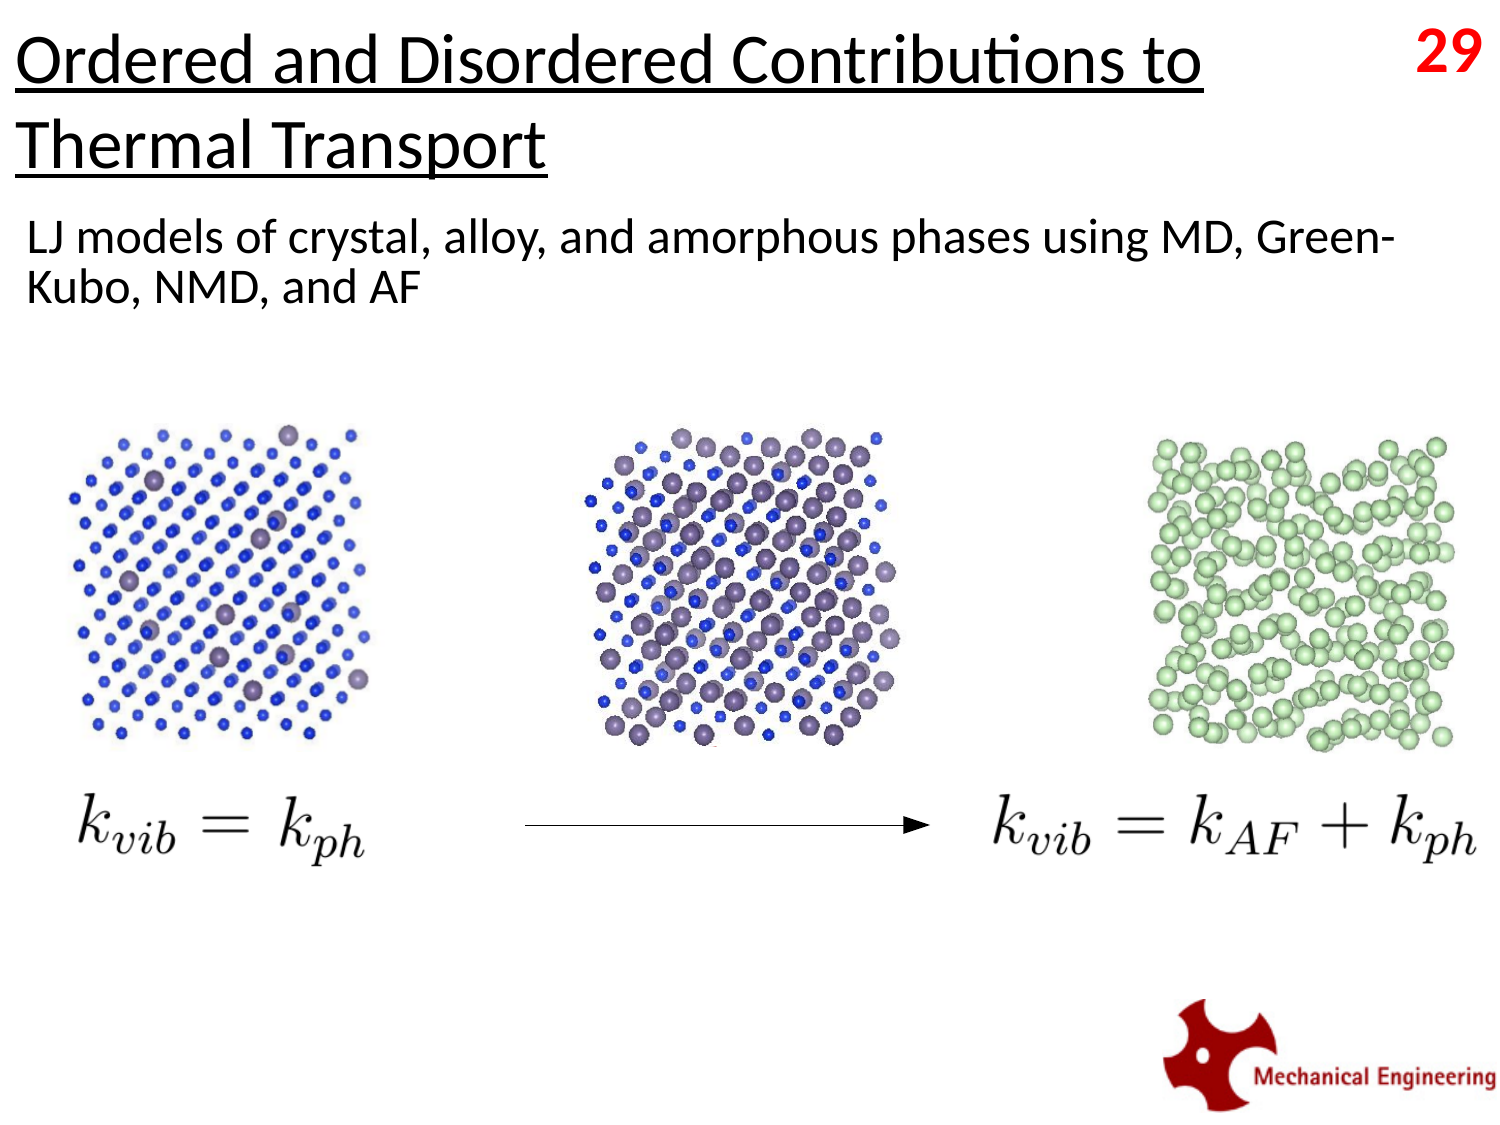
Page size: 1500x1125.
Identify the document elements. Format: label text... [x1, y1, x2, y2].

picture [266, 777, 370, 888]
text_box 29 [1400, 0, 1499, 93]
picture [60, 774, 265, 885]
text_box LJ models of crystal, alloy, and amorphous phases using MD, Green-Kubo, NMD, and AF [11, 208, 1471, 341]
picture [570, 419, 907, 747]
picture [975, 775, 1482, 886]
title Ordered and Disordered Contributions to Thermal Transport [0, 3, 1381, 192]
picture [1162, 999, 1497, 1113]
picture [1135, 419, 1472, 758]
picture [60, 423, 397, 752]
